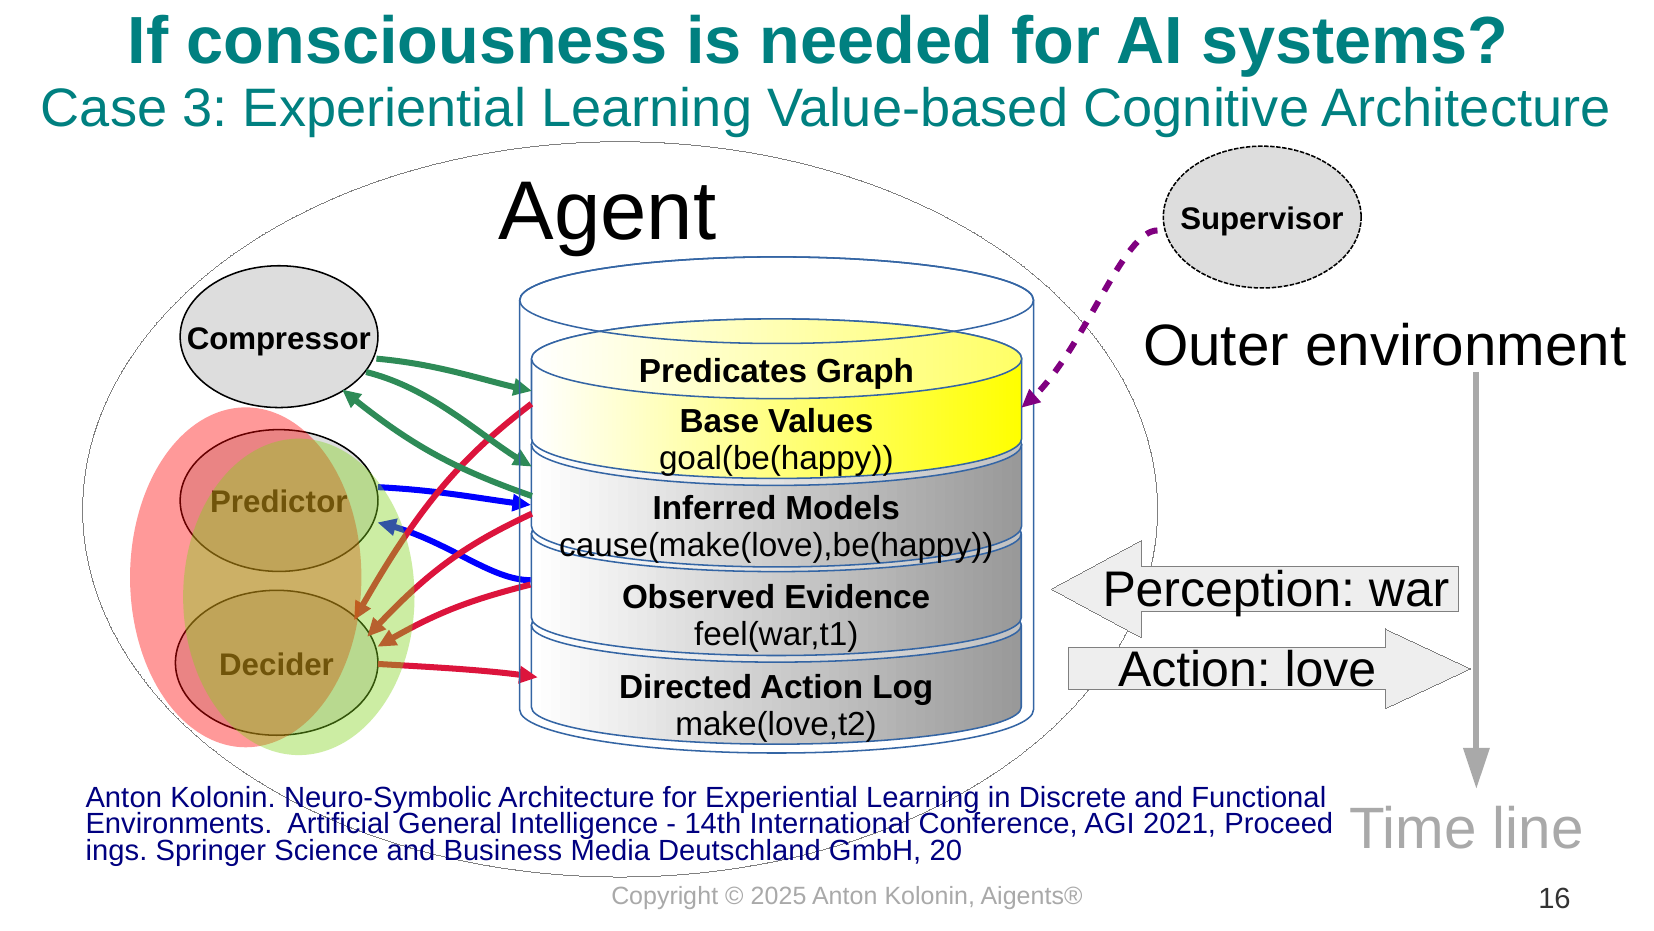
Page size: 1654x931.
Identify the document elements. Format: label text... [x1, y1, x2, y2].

text_box [82, 150, 1158, 773]
text_box Time line [1354, 788, 1600, 869]
text_box Anton Kolonin. Neuro-Symbolic Architecture for Experiential Learning in Discrete and Functional Environments. Artificial General Intelligence - 14th International Conference, AGI 2021, Proceedings. Springer Science and Business Media Deutschland GmbH, 20 [70, 773, 1354, 885]
text_box Predicates Graph [519, 302, 1034, 754]
text_box Predictor [307, 432, 369, 470]
text_box Compressor [180, 265, 378, 408]
text_box Supervisor [1163, 146, 1362, 288]
text_box Perception: war [1051, 540, 1459, 638]
text_box Outer environment [1128, 305, 1642, 386]
text_box Action: love [1068, 628, 1471, 709]
text_box If consciousness is needed for AI systems? Case 3: Experiential Learning Value-based Cognitive Architecture [0, 0, 1654, 150]
text_box Agent [484, 157, 732, 265]
